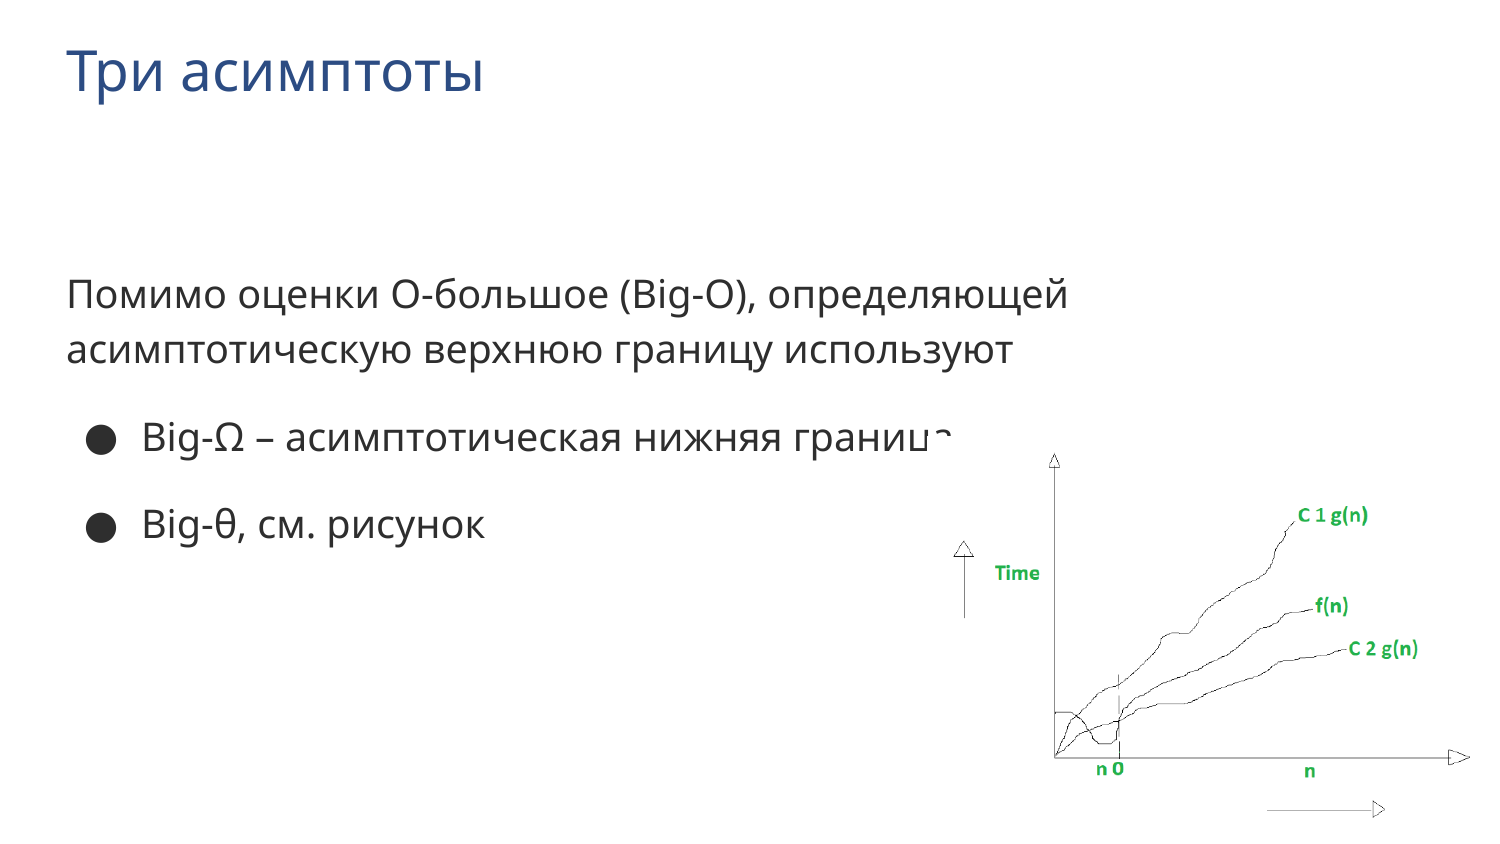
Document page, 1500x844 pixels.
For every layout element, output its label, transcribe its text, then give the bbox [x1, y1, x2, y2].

list Помимо оценки O-большое (Big-O), определяющей асимптотическую верхнюю границу используют Big-Ω – асимптотическая нижняя граница Big-θ, см. рисунок [51, 247, 1423, 793]
title Три асимптоты [51, 19, 1449, 185]
picture [927, 436, 1485, 837]
